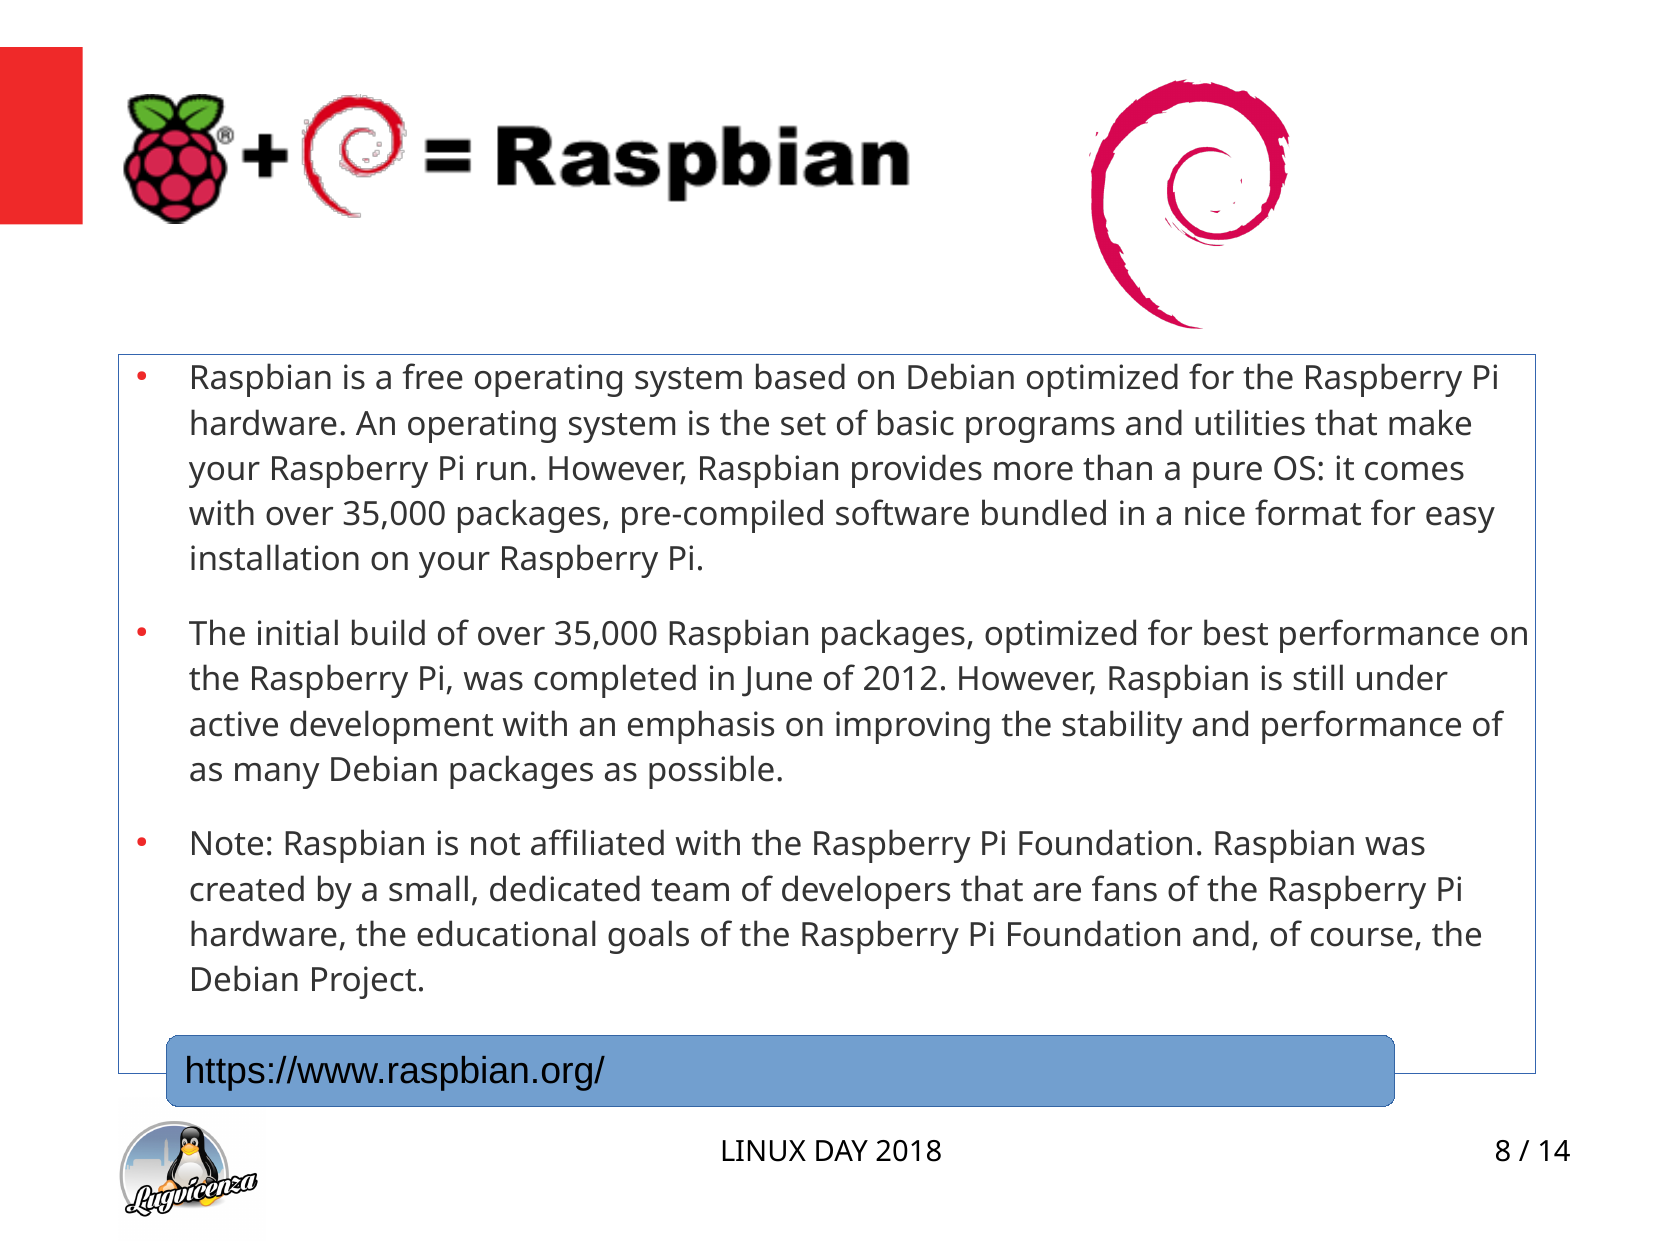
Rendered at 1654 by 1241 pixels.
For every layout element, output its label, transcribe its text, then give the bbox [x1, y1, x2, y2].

list Raspbian is a free operating system based on Debian optimized for the Raspberry Pi hardware. An operating system is the set of basic programs and utilities that make your Raspberry Pi run. However, Raspbian provides more than a pure OS: it comes with over 35,000 packages, pre-compiled software bundled in a nice format for easy installation on your Raspberry Pi. The initial build of over 35,000 Raspbian packages, optimized for best performance on the Raspberry Pi, was completed in June of 2012. However, Raspbian is still under active development with an emphasis on improving the stability and performance of as many Debian packages as possible. Note: Raspbian is not affiliated with the Raspberry Pi Foundation. Raspbian was created by a small, dedicated team of developers that are fans of the Raspberry Pi hardware, the educational goals of the Raspberry Pi Foundation and, of course, the Debian Project. [118, 354, 1536, 1074]
picture [120, 94, 918, 224]
picture [1086, 75, 1294, 331]
text_box https://www.raspbian.org/ [166, 1035, 1395, 1107]
picture [118, 1097, 266, 1241]
